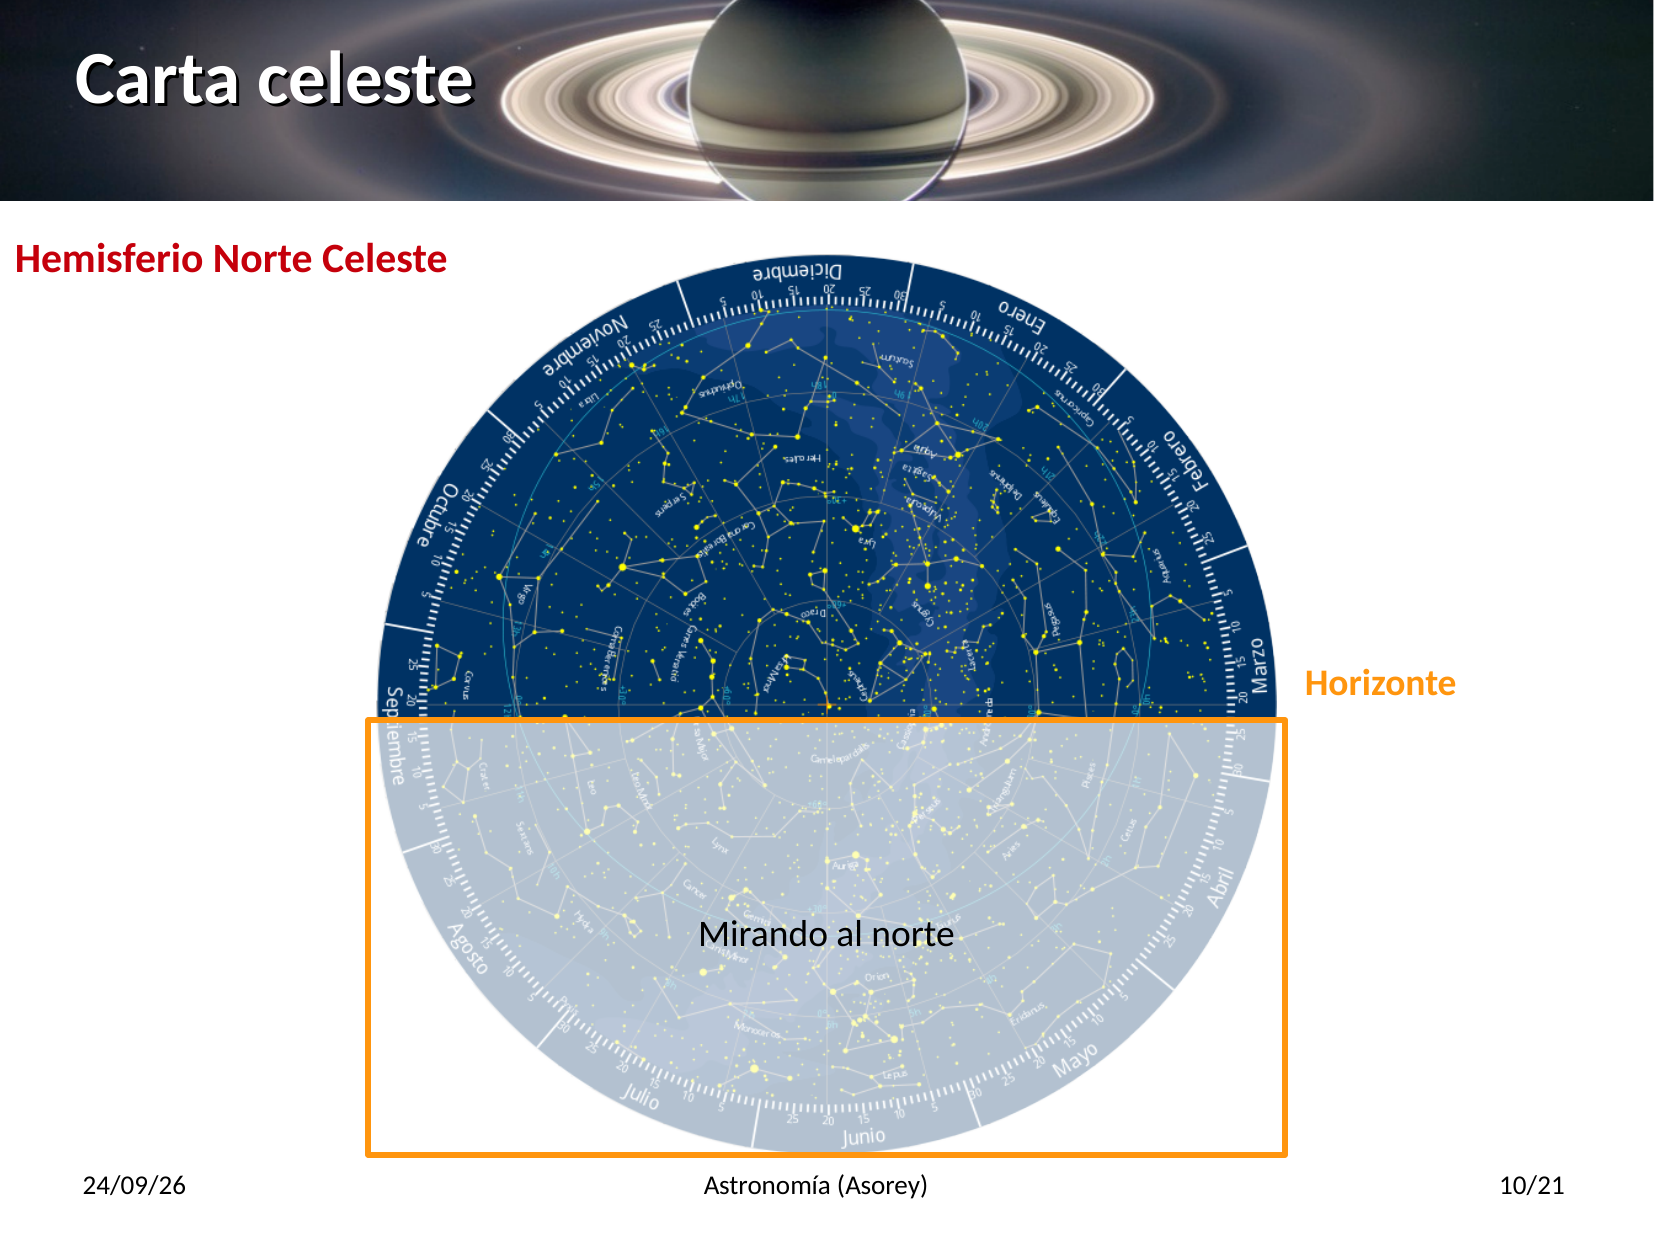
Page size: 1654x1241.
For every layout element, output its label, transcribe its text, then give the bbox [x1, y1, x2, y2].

title Carta celeste [75, 19, 1564, 151]
text_box Hemisferio Norte Celeste [0, 234, 466, 301]
picture [376, 254, 1277, 720]
text_box Mirando al norte [368, 720, 1286, 1156]
picture [0, 0, 1654, 201]
text_box Horizonte [1290, 660, 1474, 721]
